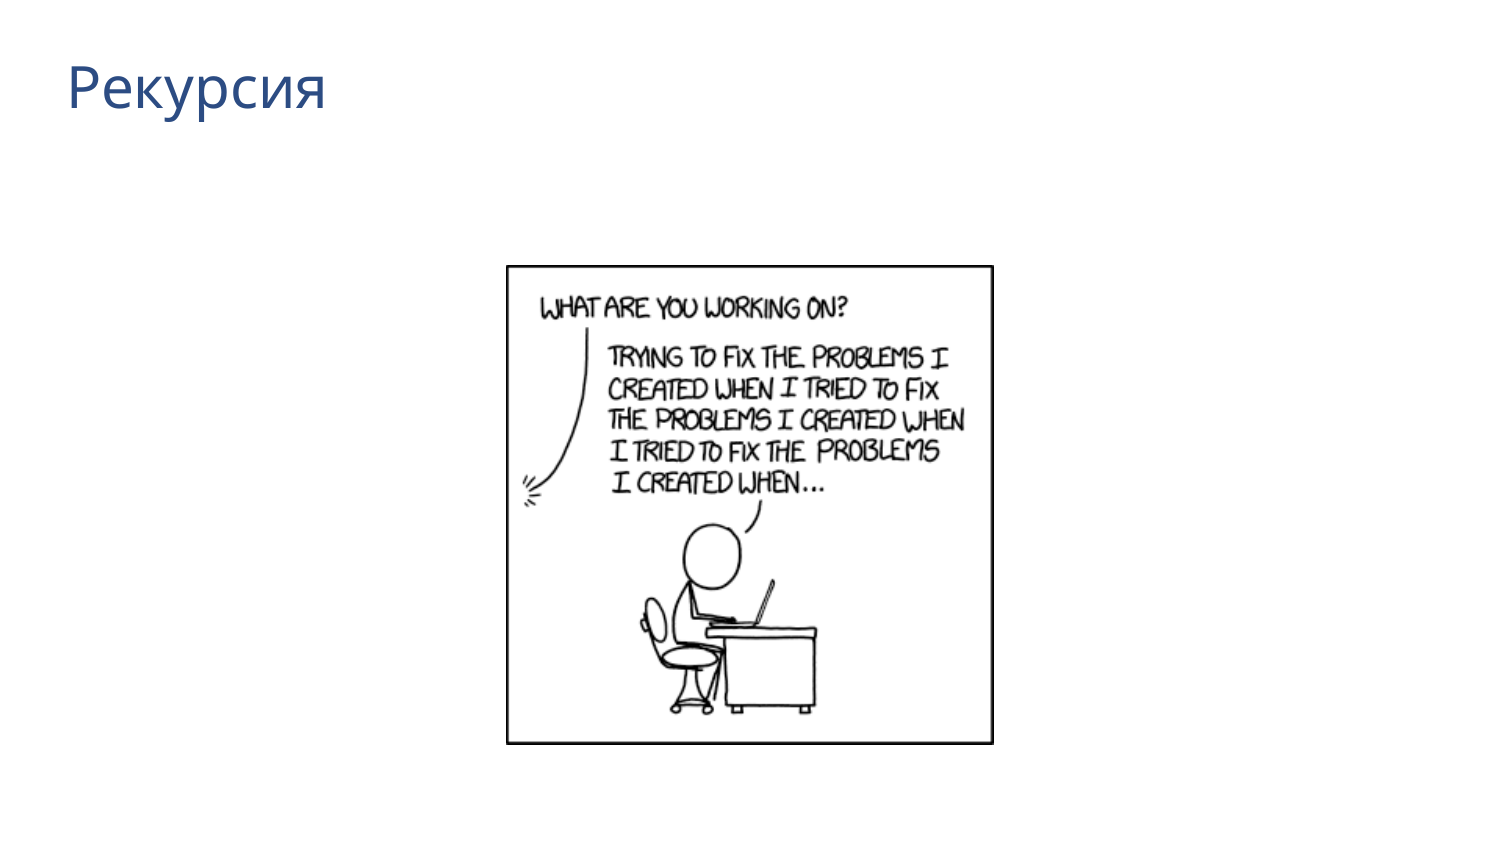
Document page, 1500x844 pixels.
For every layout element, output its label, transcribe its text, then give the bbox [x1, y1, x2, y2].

title Рекурсия [51, 35, 1449, 130]
picture [506, 265, 994, 745]
